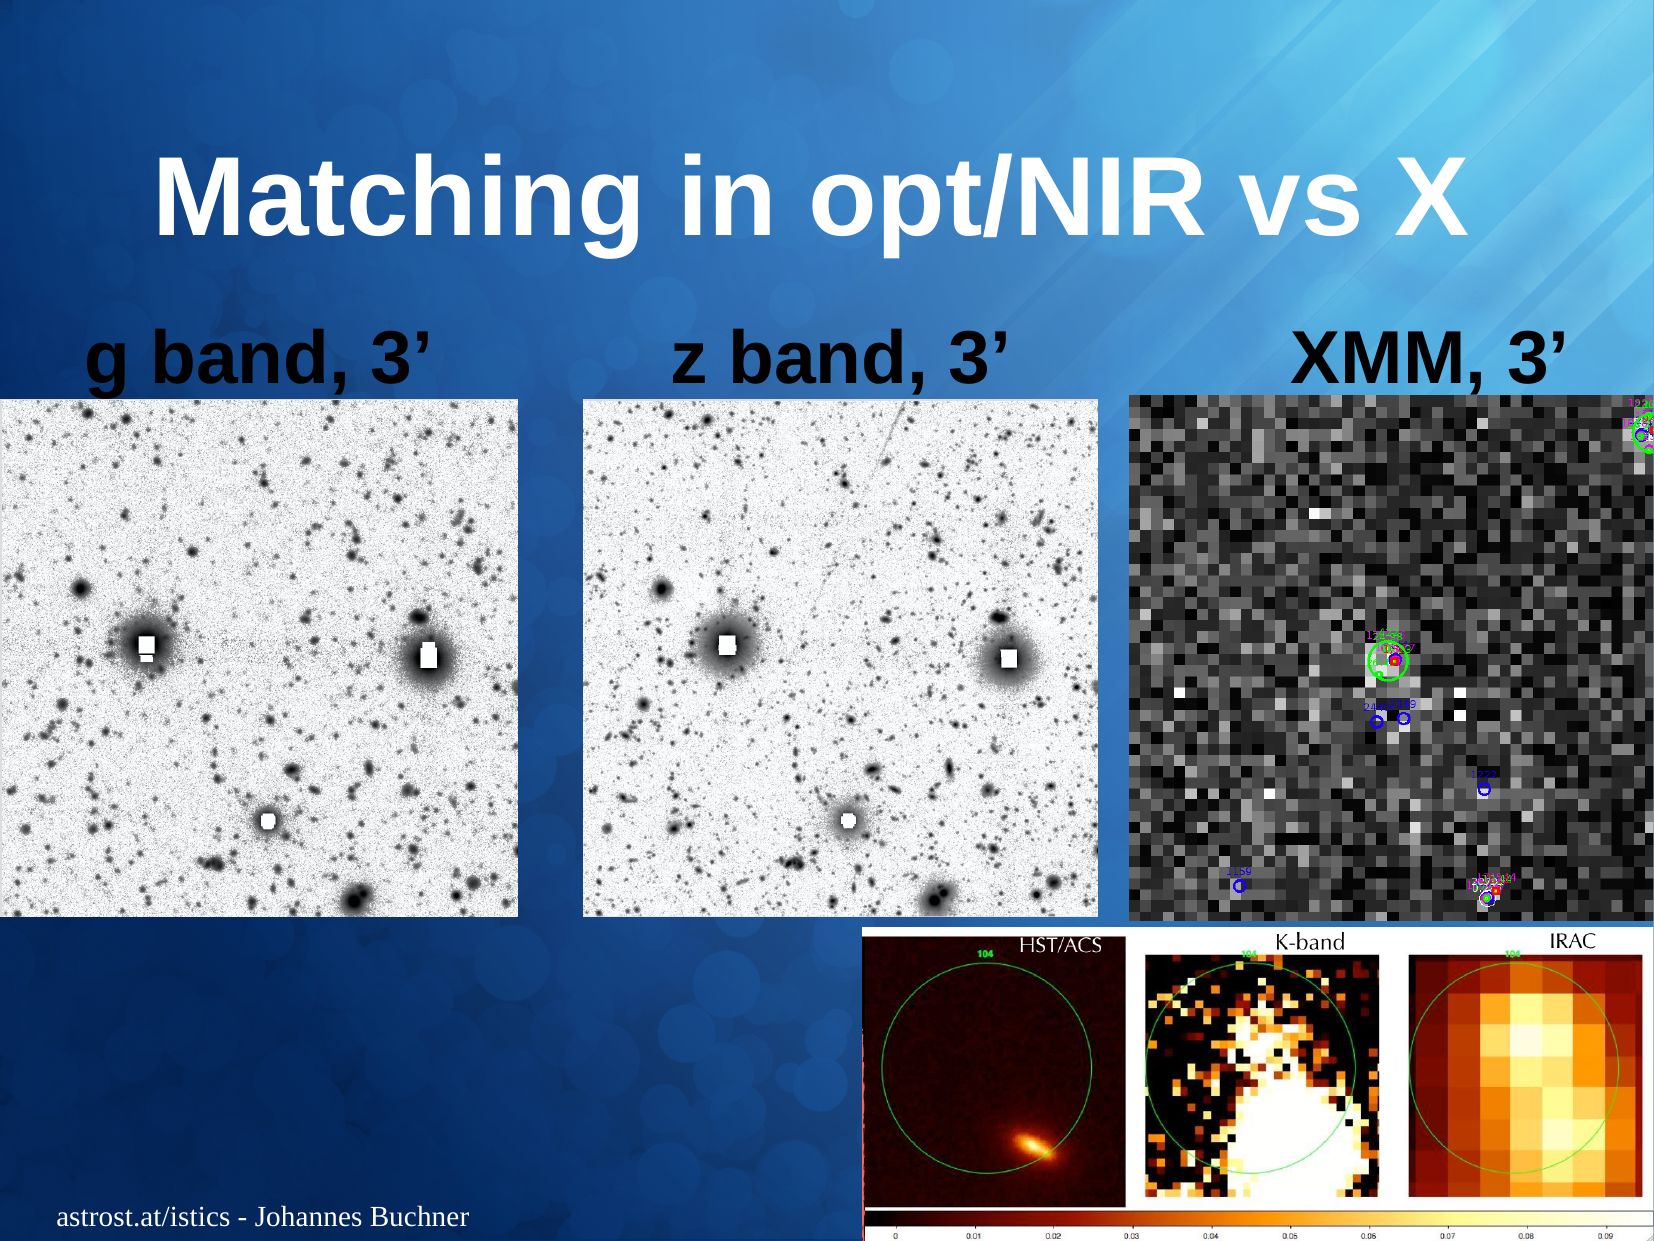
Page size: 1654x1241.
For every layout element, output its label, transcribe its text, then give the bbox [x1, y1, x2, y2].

text_box z band, 3’ [661, 299, 1020, 407]
picture [0, 0, 1654, 1241]
text_box XMM, 3’ [1282, 299, 1579, 395]
text_box g band, 3’ [75, 299, 442, 407]
title Matching in opt/NIR vs X [118, 112, 1506, 281]
